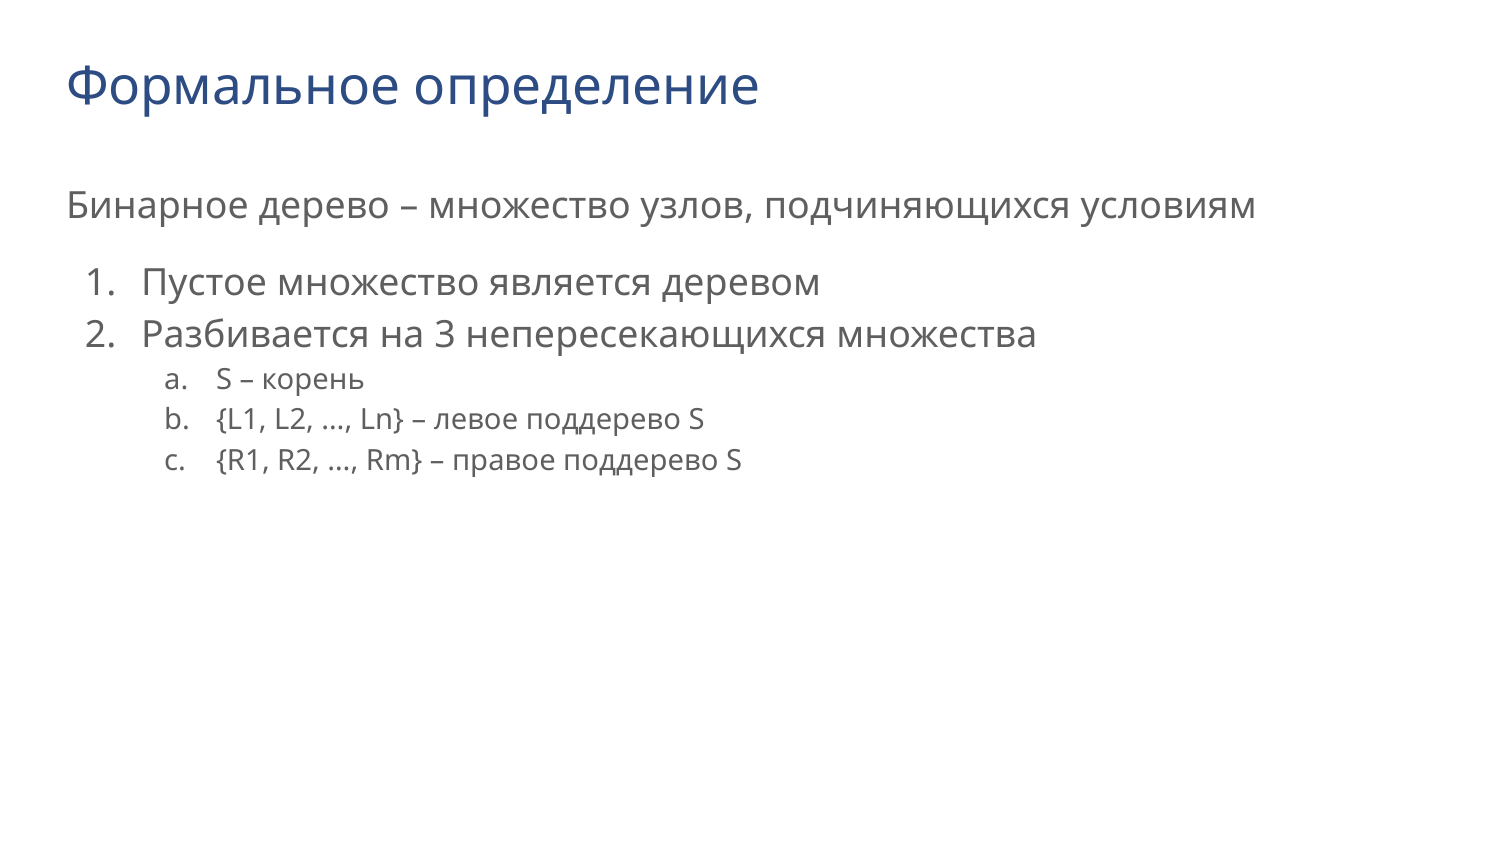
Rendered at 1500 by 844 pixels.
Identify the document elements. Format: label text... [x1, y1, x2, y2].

list Бинарное дерево – множество узлов, подчиняющихся условиям Пустое множество является деревом Разбивается на 3 непересекающихся множества S – корень {L1, L2, …, Ln} – левое поддерево S {R1, R2, …, Rm} – правое поддерево S [51, 159, 1449, 815]
title Формальное определение [51, 36, 1449, 131]
